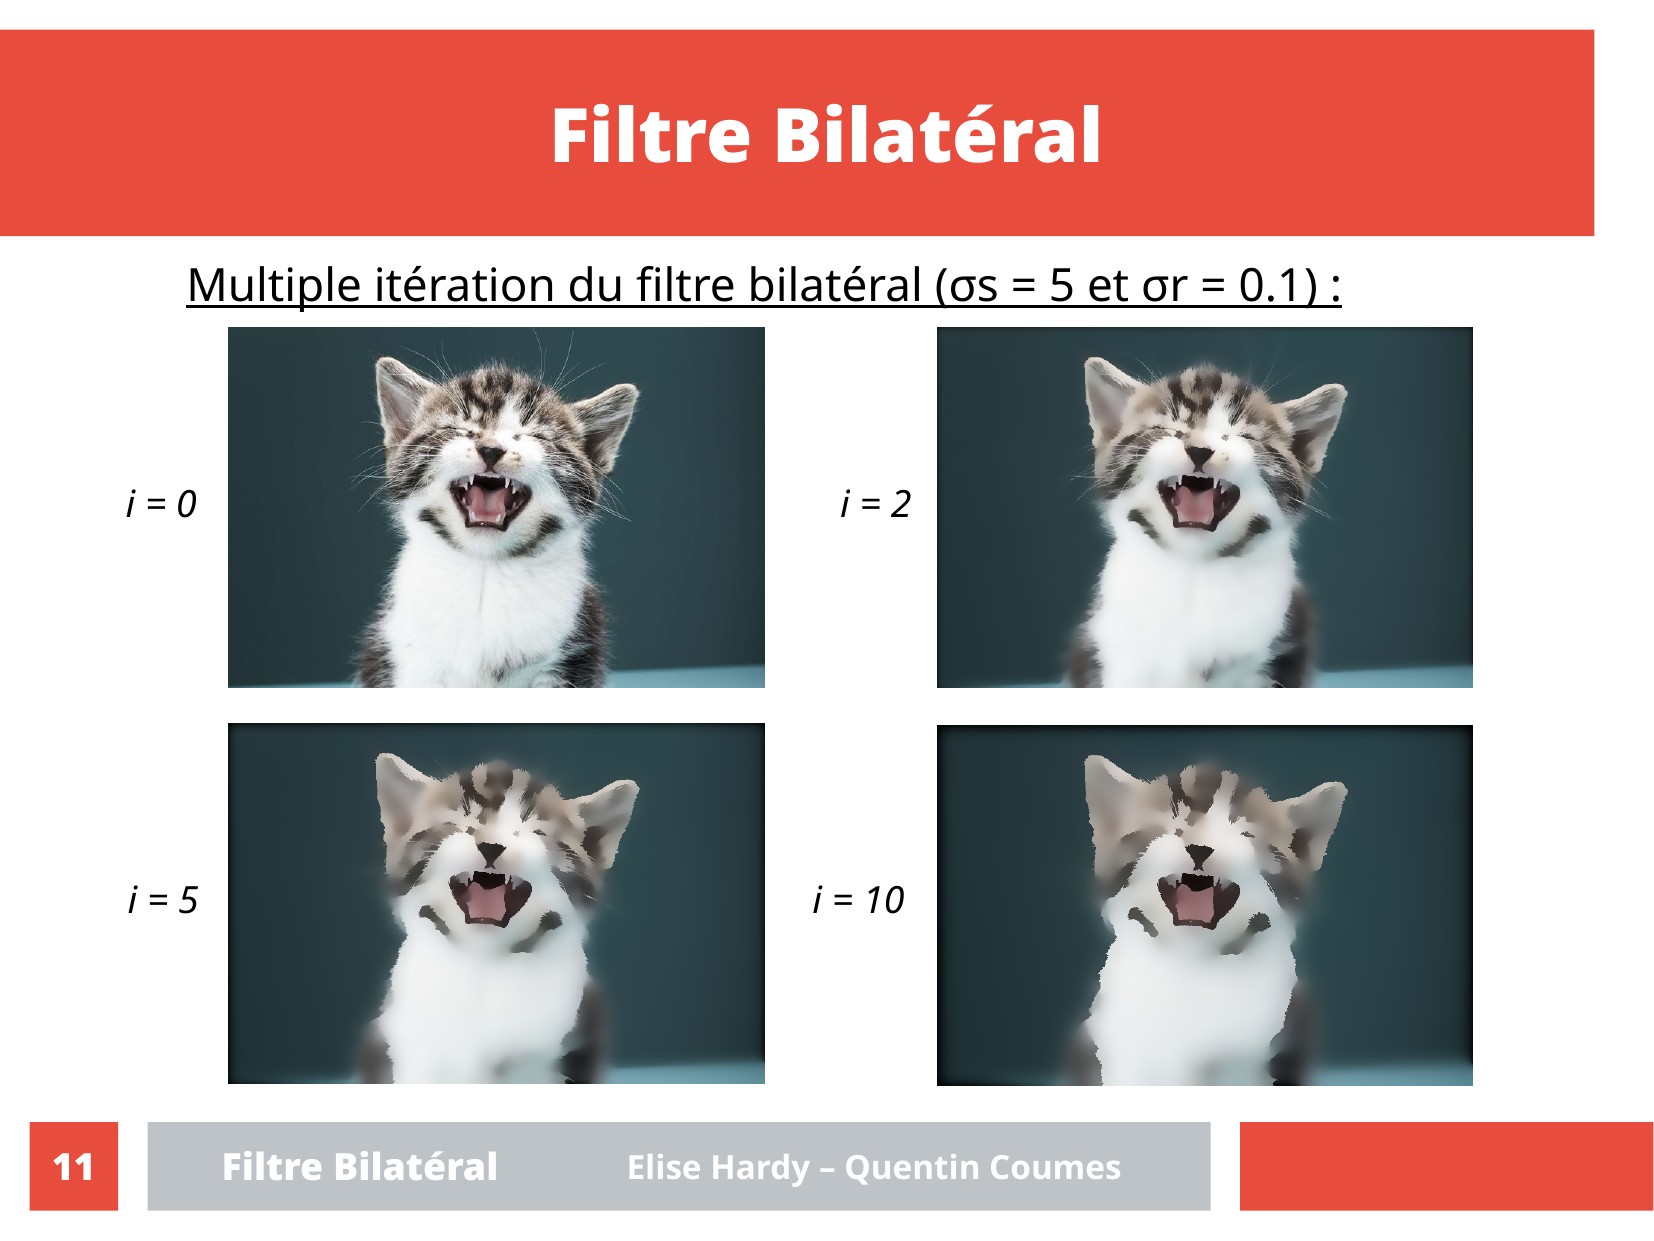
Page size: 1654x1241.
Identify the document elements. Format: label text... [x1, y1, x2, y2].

text_box i = 5 [112, 865, 270, 1055]
text_box Multiple itération du filtre bilatéral (σs = 5 et σr = 0.1) : [171, 245, 1654, 367]
picture [228, 723, 765, 1084]
picture [937, 725, 1473, 1086]
text_box i = 10 [797, 865, 955, 1055]
title Filtre Bilatéral [59, 59, 1595, 207]
text_box i = 0 [110, 469, 235, 659]
text_box i = 2 [825, 470, 950, 659]
picture [937, 327, 1473, 688]
picture [228, 327, 765, 688]
